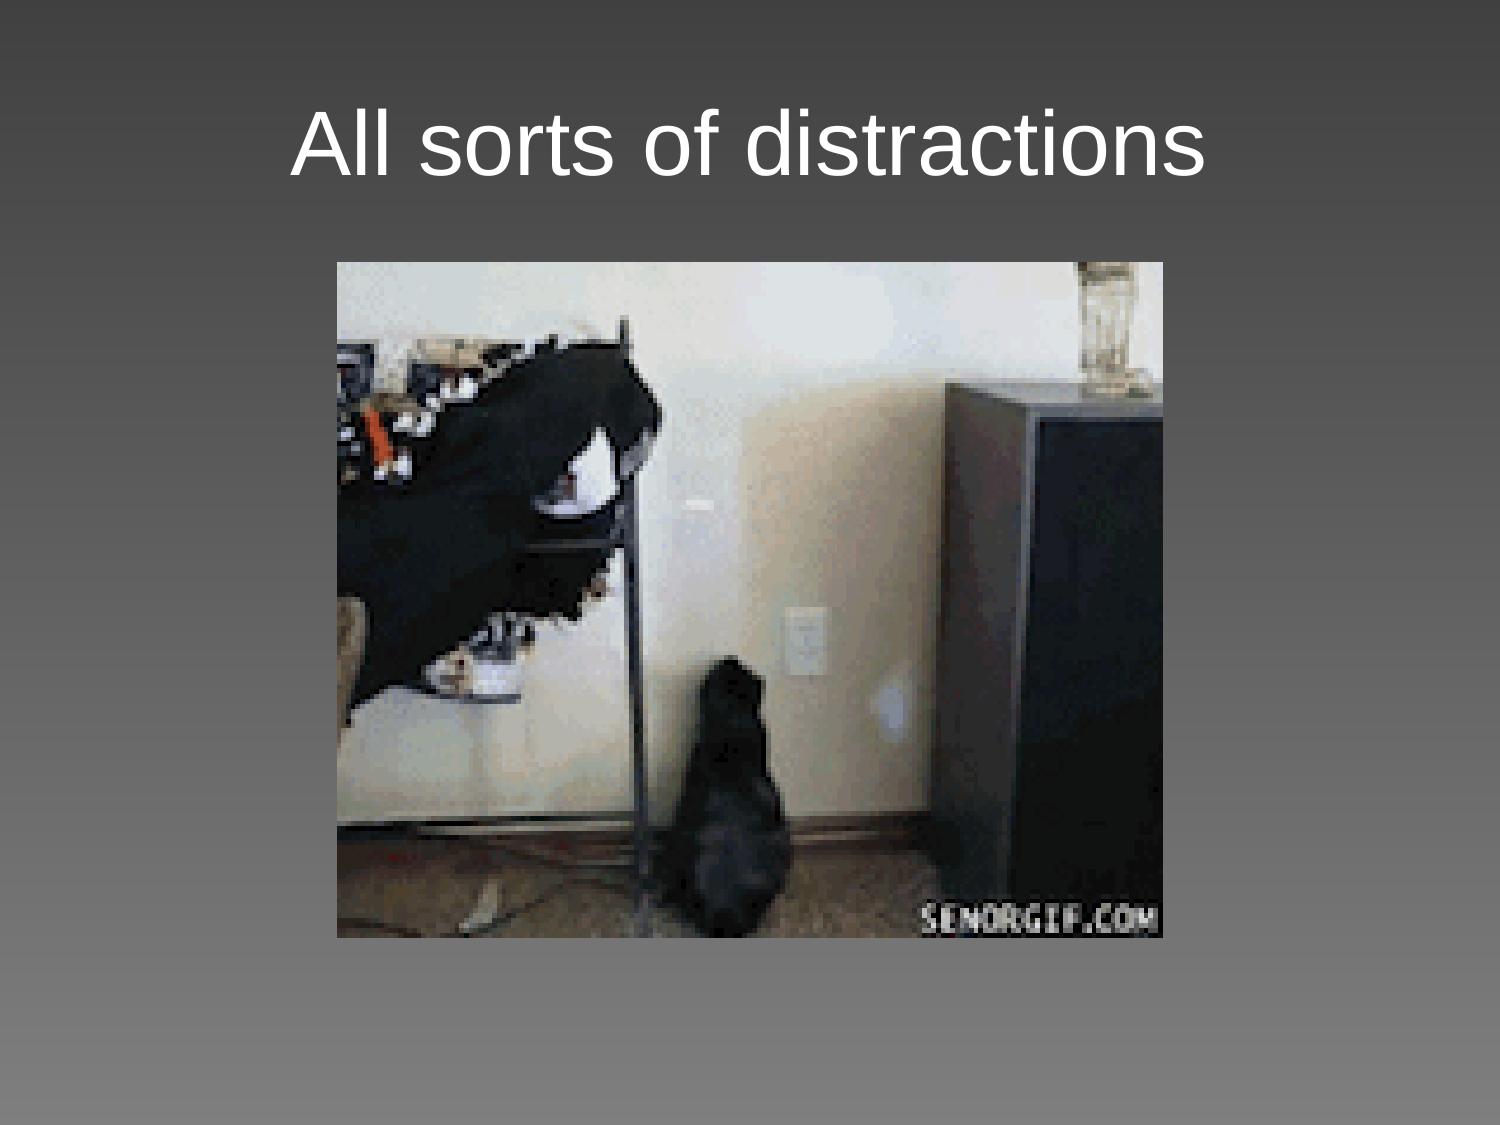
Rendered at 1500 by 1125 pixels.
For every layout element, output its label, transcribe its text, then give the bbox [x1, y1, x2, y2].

picture [337, 262, 1163, 938]
title All sorts of distractions [75, 44, 1426, 233]
